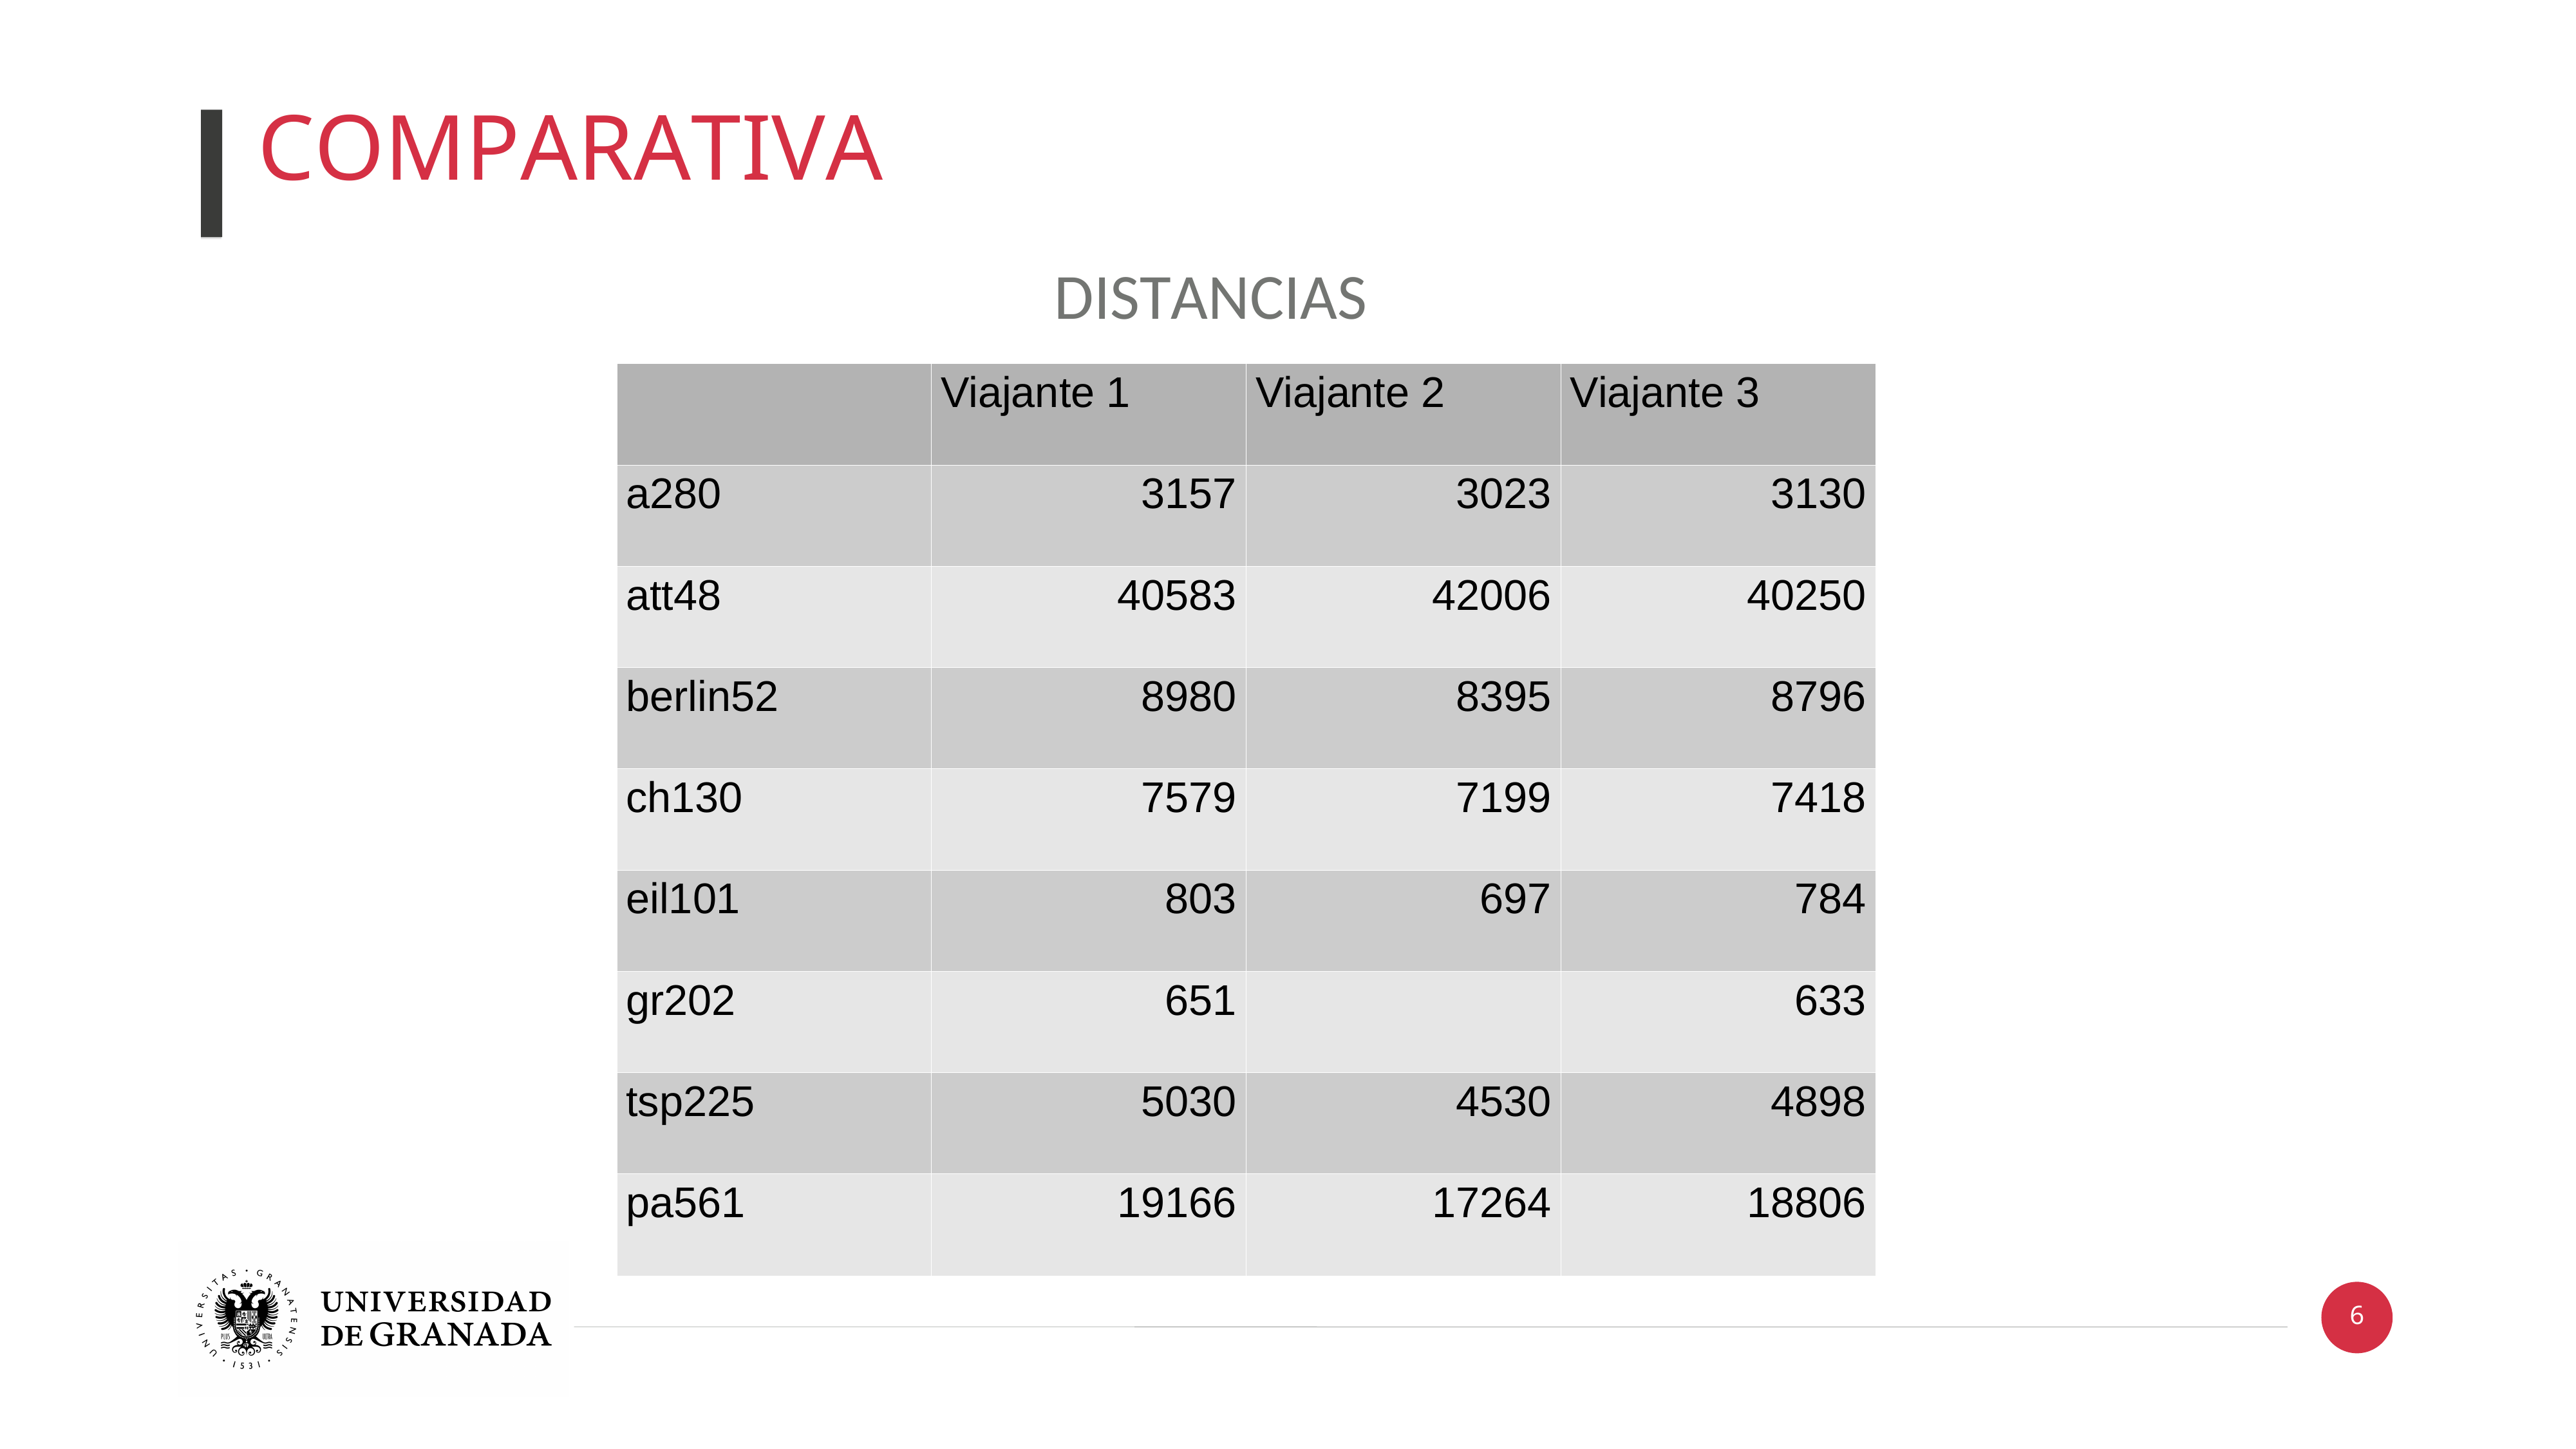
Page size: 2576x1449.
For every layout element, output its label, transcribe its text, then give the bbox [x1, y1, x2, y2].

table_header Viajante 1 [932, 364, 1246, 465]
picture [178, 1241, 569, 1397]
table_cell 5030 [932, 1073, 1246, 1173]
table_cell [1246, 972, 1561, 1072]
table_cell 19166 [932, 1174, 1246, 1276]
table_cell pa561 [617, 1174, 931, 1276]
table_cell 8395 [1246, 668, 1561, 768]
table_cell 7579 [932, 769, 1246, 870]
table_cell 18806 [1561, 1174, 1876, 1276]
table_cell eil101 [617, 871, 931, 971]
table_cell ch130 [617, 769, 931, 870]
table_cell 3157 [932, 466, 1246, 566]
table_cell 8796 [1561, 668, 1876, 768]
table_cell att48 [617, 567, 931, 667]
table_cell 651 [932, 972, 1246, 1072]
table_cell 803 [932, 871, 1246, 971]
table_cell 42006 [1246, 567, 1561, 667]
table_cell 4530 [1246, 1073, 1561, 1173]
table_cell 697 [1246, 871, 1561, 971]
text_box [201, 109, 223, 238]
table_cell a280 [617, 466, 931, 566]
table_cell 7199 [1246, 769, 1561, 870]
table_cell 3023 [1246, 466, 1561, 566]
table_cell 40250 [1561, 567, 1876, 667]
table_cell 17264 [1246, 1174, 1561, 1276]
table_header Viajante 3 [1561, 364, 1876, 465]
table_cell 7418 [1561, 769, 1876, 870]
text_box DISTANCIAS [1045, 250, 1449, 337]
table_cell gr202 [617, 972, 931, 1072]
table_cell 3130 [1561, 466, 1876, 566]
text_box COMPARATIVA [248, 85, 2402, 204]
table_cell 40583 [932, 567, 1246, 667]
text_box <number> [2308, 1278, 2407, 1356]
table_cell 8980 [932, 668, 1246, 768]
table_cell 633 [1561, 972, 1876, 1072]
table_cell berlin52 [617, 668, 931, 768]
table_cell 4898 [1561, 1073, 1876, 1173]
table_header Viajante 2 [1246, 364, 1561, 465]
table_cell tsp225 [617, 1073, 931, 1173]
table_header [617, 364, 931, 465]
table_cell 784 [1561, 871, 1876, 971]
